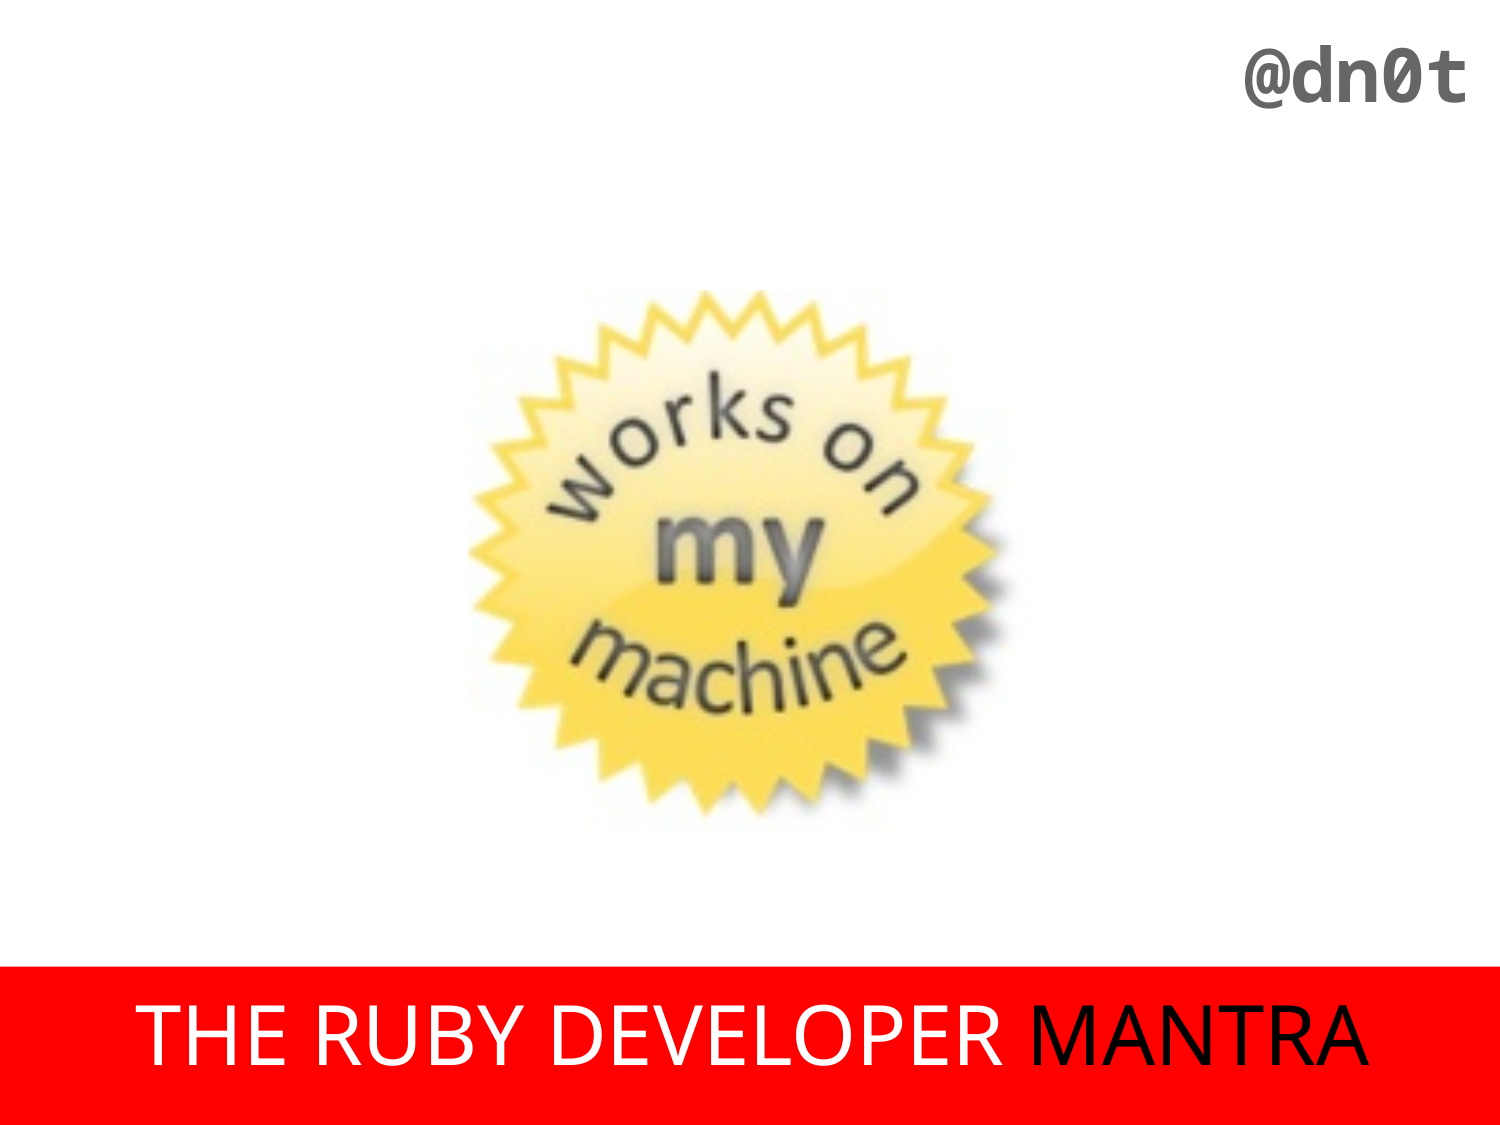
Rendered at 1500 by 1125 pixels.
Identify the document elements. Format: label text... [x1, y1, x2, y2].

picture [468, 290, 1032, 835]
list THE RUBY DEVELOPER MANTRA [28, 974, 1478, 1111]
